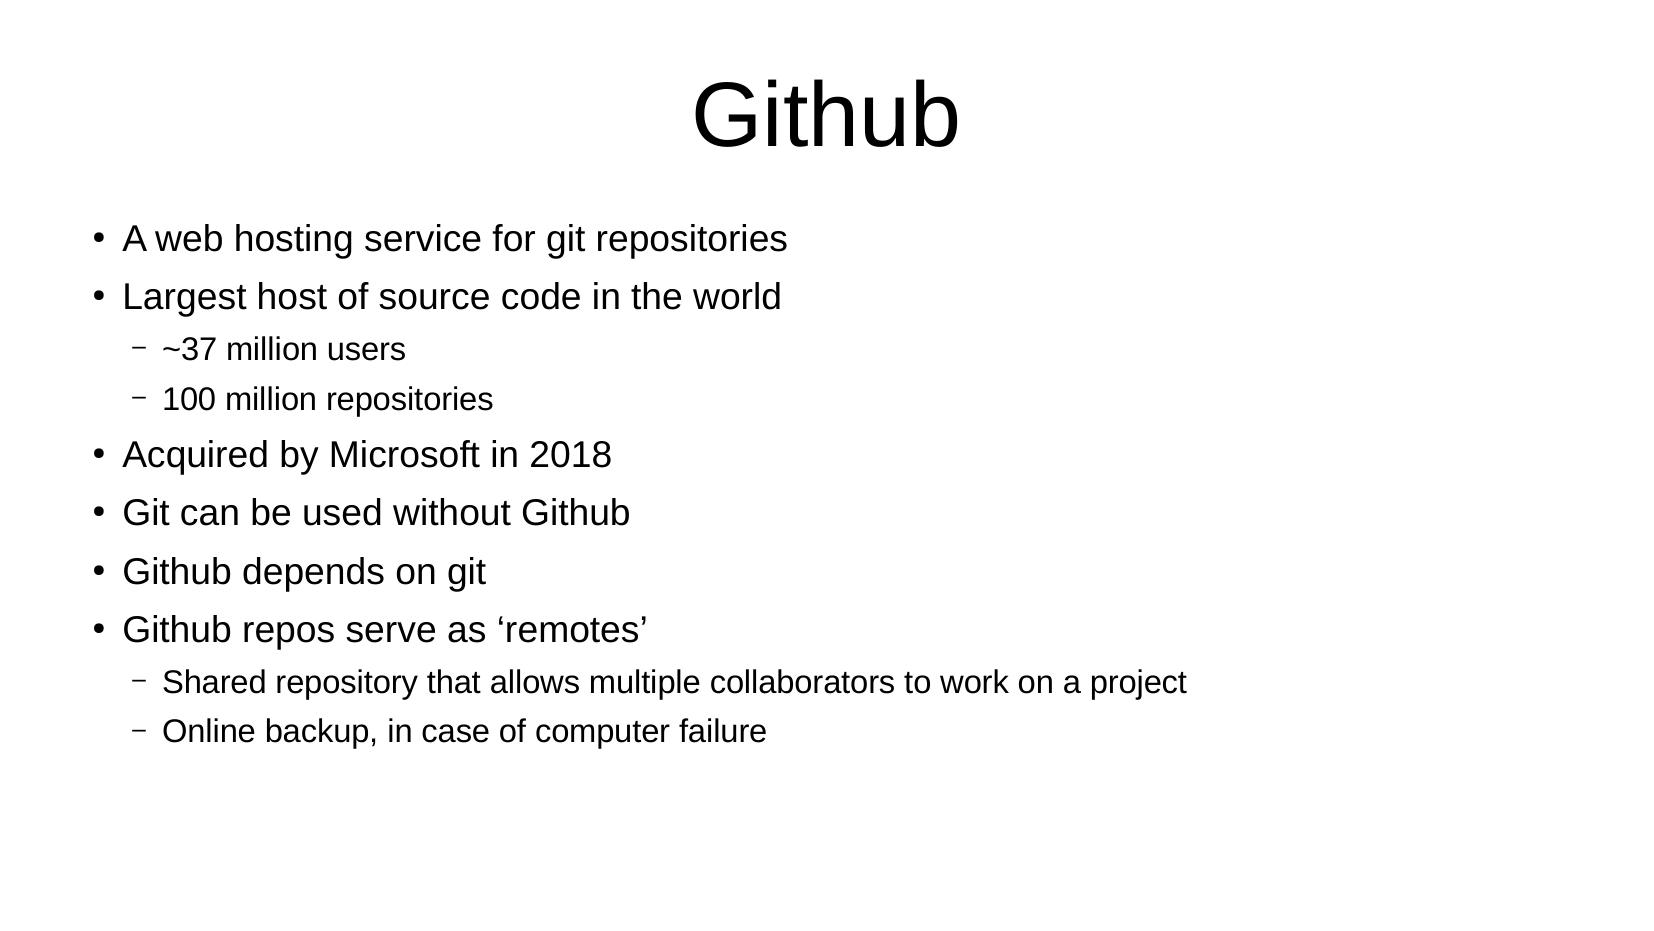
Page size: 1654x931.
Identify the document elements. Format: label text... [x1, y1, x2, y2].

list A web hosting service for git repositories Largest host of source code in the world ~37 million users 100 million repositories Acquired by Microsoft in 2018 Git can be used without Github Github depends on git Github repos serve as ‘remotes’ Shared repository that allows multiple collaborators to work on a project Online backup, in case of computer failure [82, 217, 1571, 758]
title Github [82, 37, 1571, 193]
